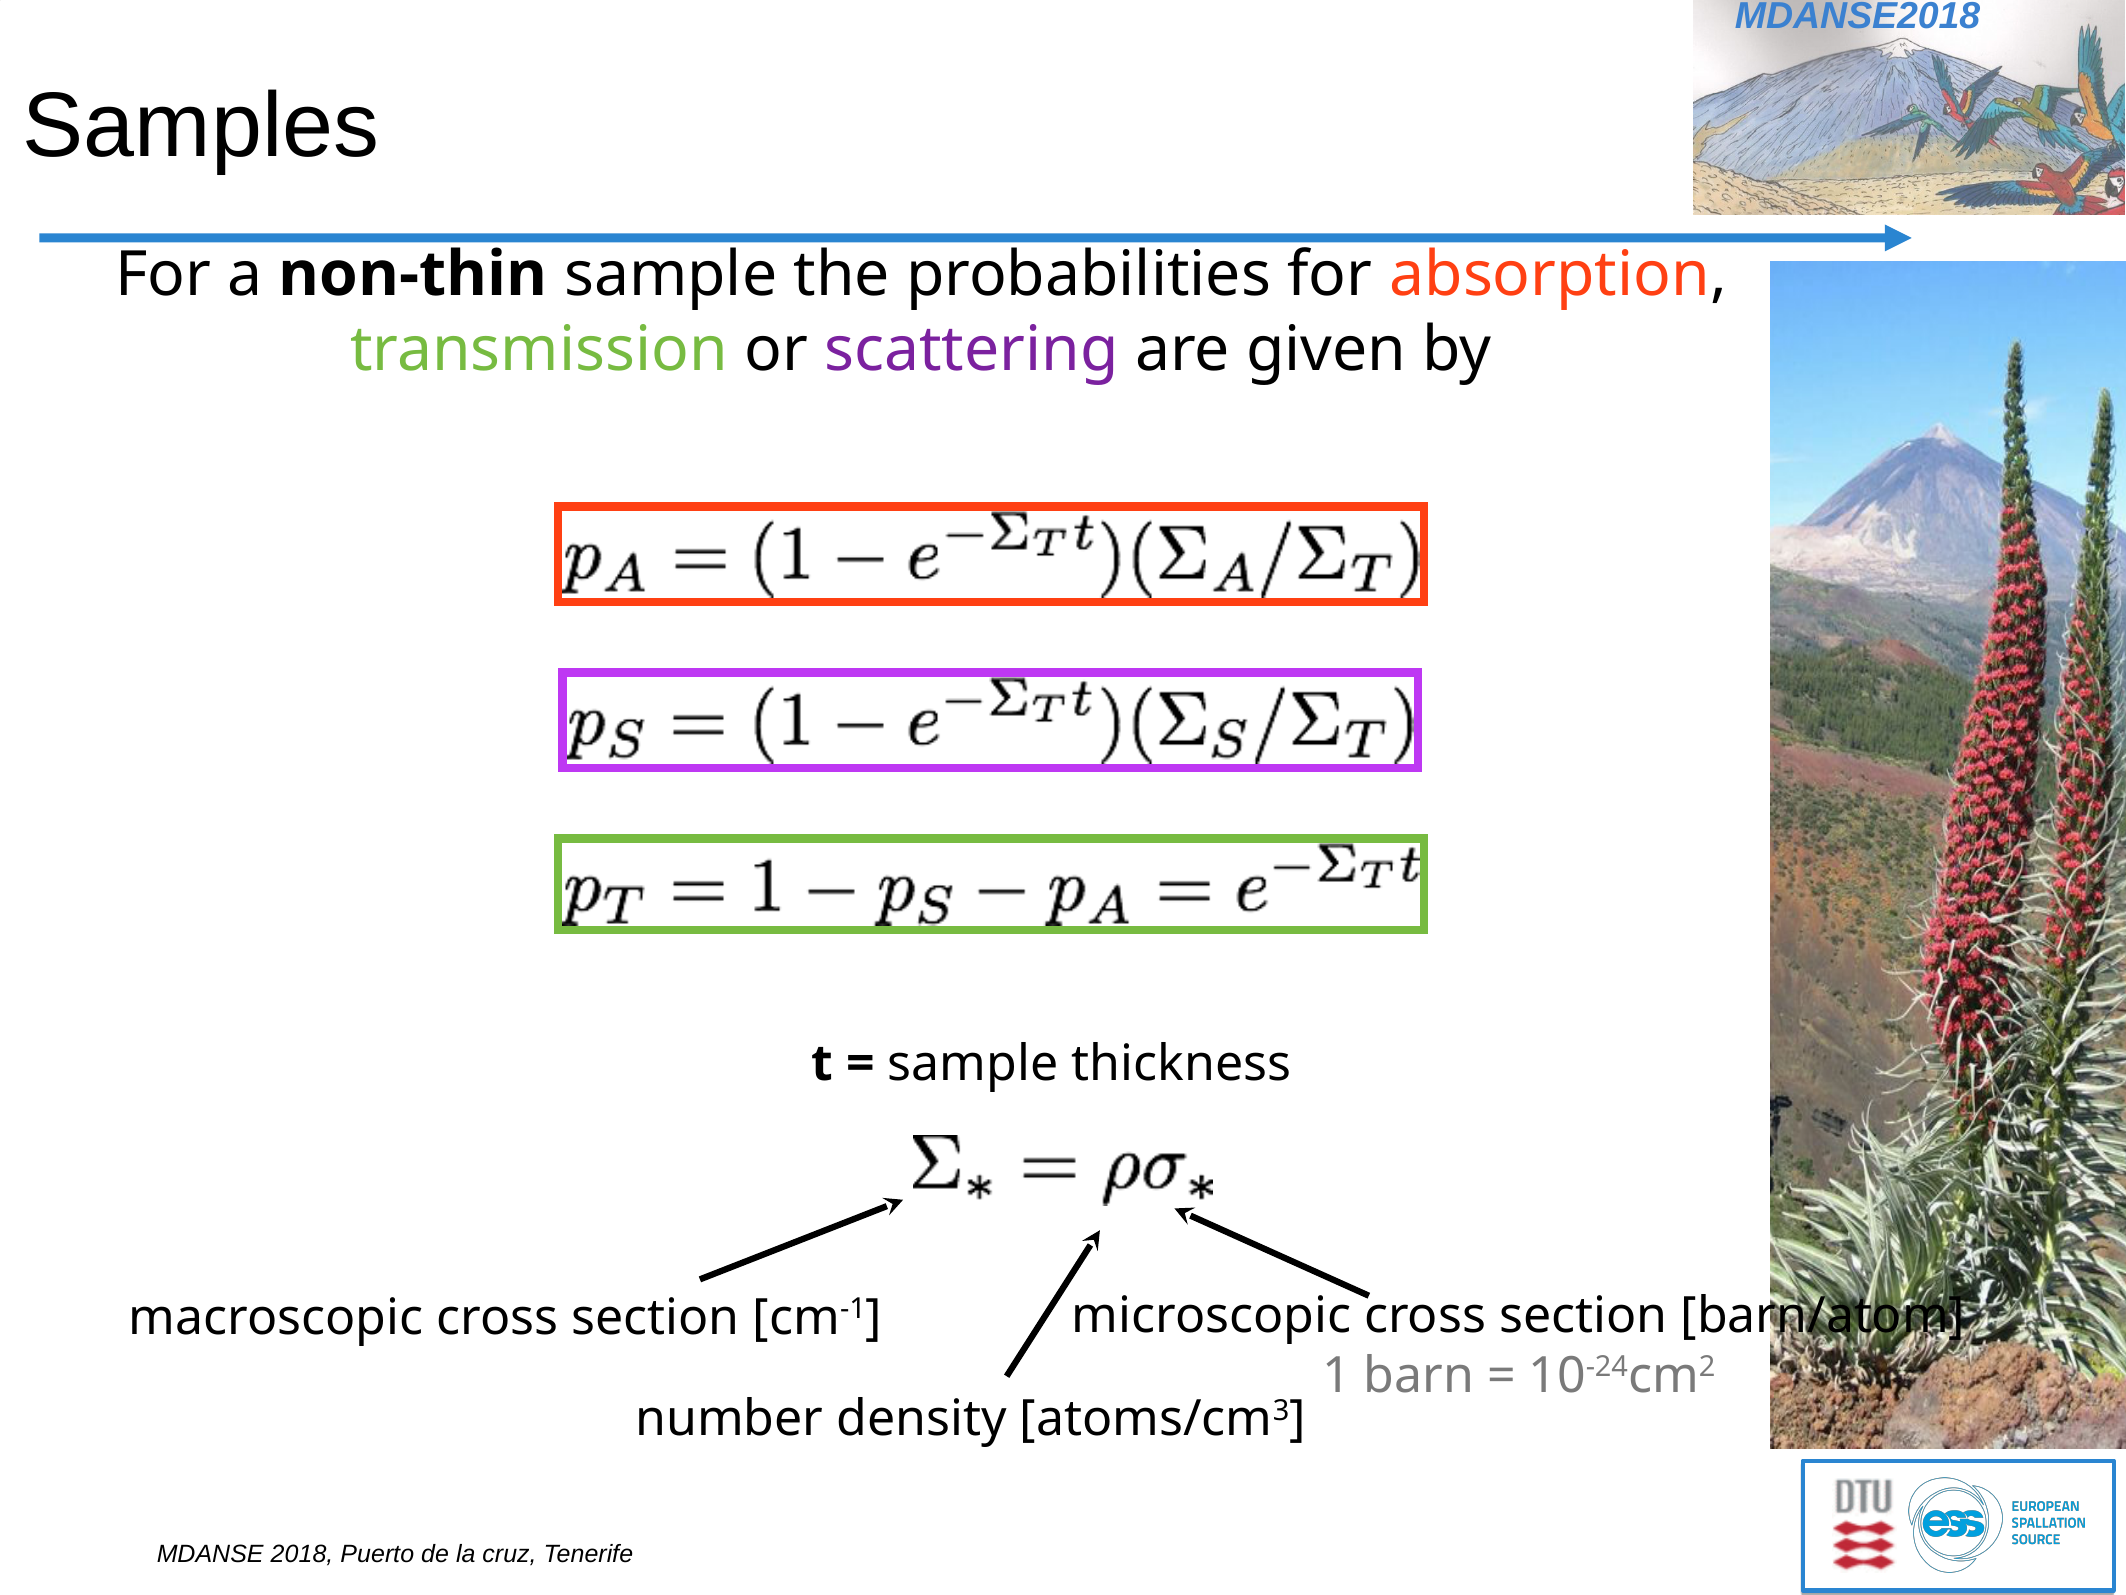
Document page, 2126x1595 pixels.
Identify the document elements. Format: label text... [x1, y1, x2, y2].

picture [566, 676, 1414, 764]
text_box For a non-thin sample the probabilities for absorption, transmission or scattering are given by [0, 224, 1874, 392]
picture [1908, 1477, 2085, 1573]
picture [562, 510, 1420, 598]
picture [1693, 0, 2125, 215]
text_box t = sample thickness [803, 1021, 1300, 1099]
picture [1770, 261, 2126, 1449]
title Samples [22, 40, 1938, 209]
picture [562, 842, 1420, 926]
picture [1832, 1477, 1897, 1573]
text_box macroscopic cross section [cm-1] [120, 1275, 891, 1353]
text_box number density [atoms/cm3] [626, 1377, 1315, 1455]
text_box microscopic cross section [barn/atom] 1 barn = 10-24cm2 [1063, 1273, 1975, 1411]
picture [913, 1135, 1213, 1207]
